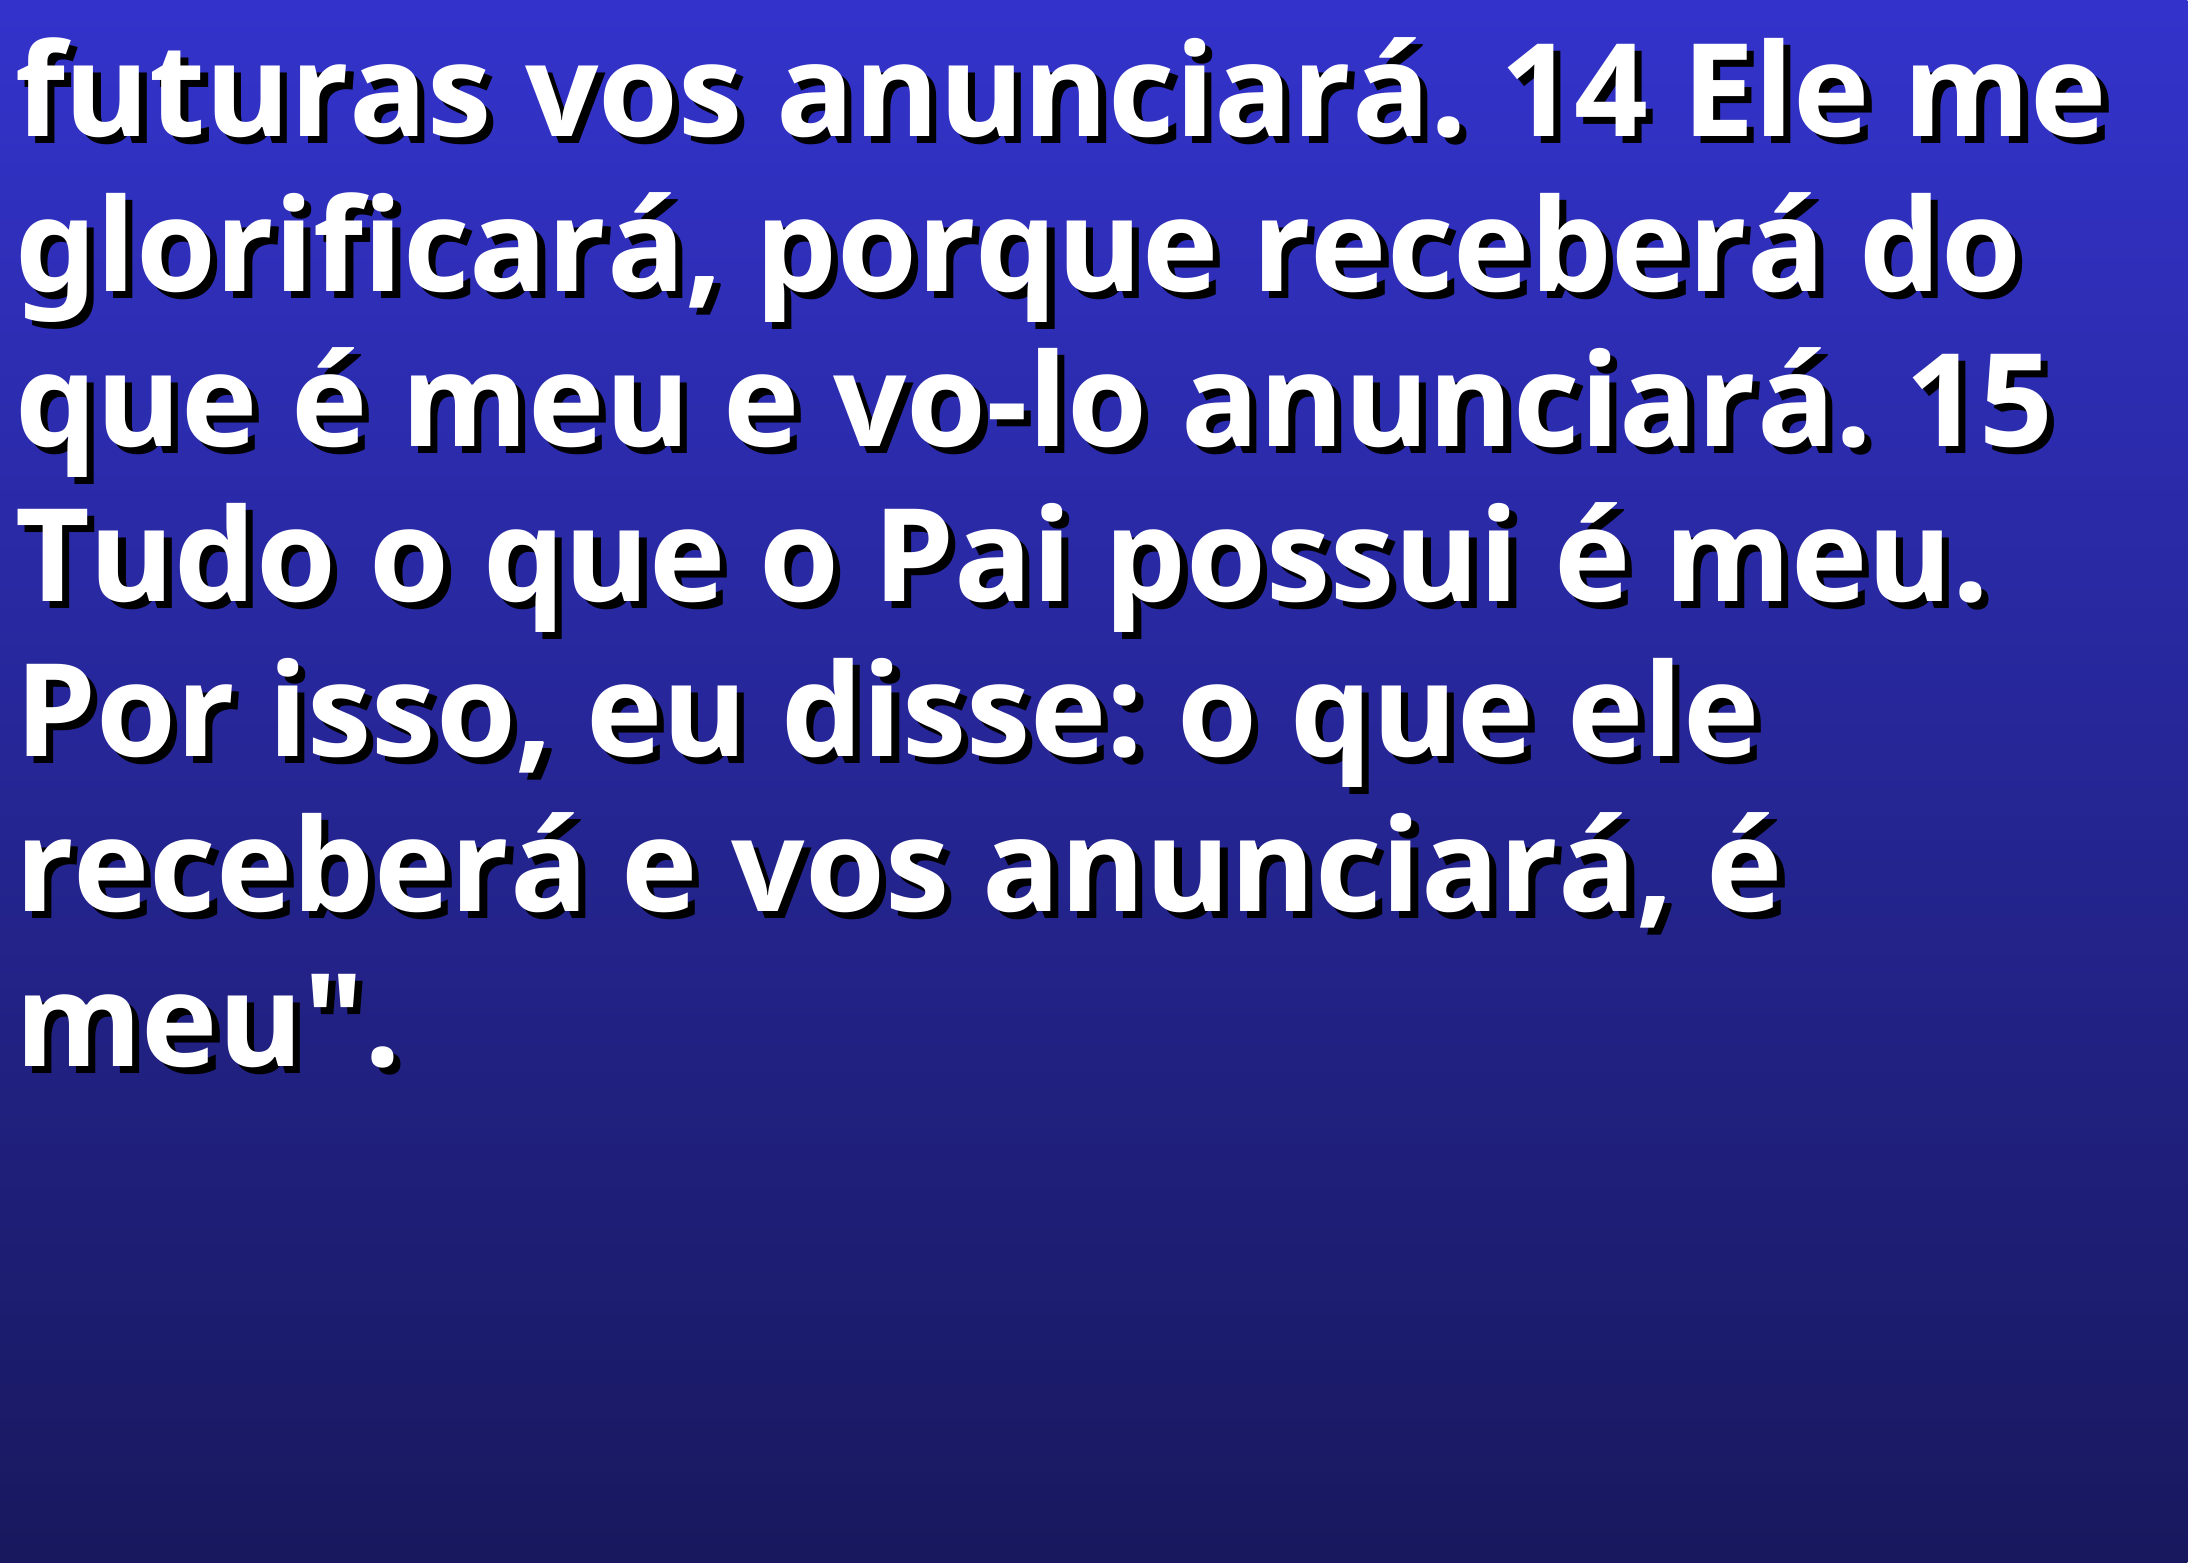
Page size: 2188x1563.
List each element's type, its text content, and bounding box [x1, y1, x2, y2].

text_box futuras vos anunciará. 14 Ele me glorificará, porque receberá do que é meu e vo-lo anunciará. 15 Tudo o que o Pai possui é meu. Por isso, eu disse: o que ele receberá e vos anunciará, é meu". [0, 0, 2188, 1100]
